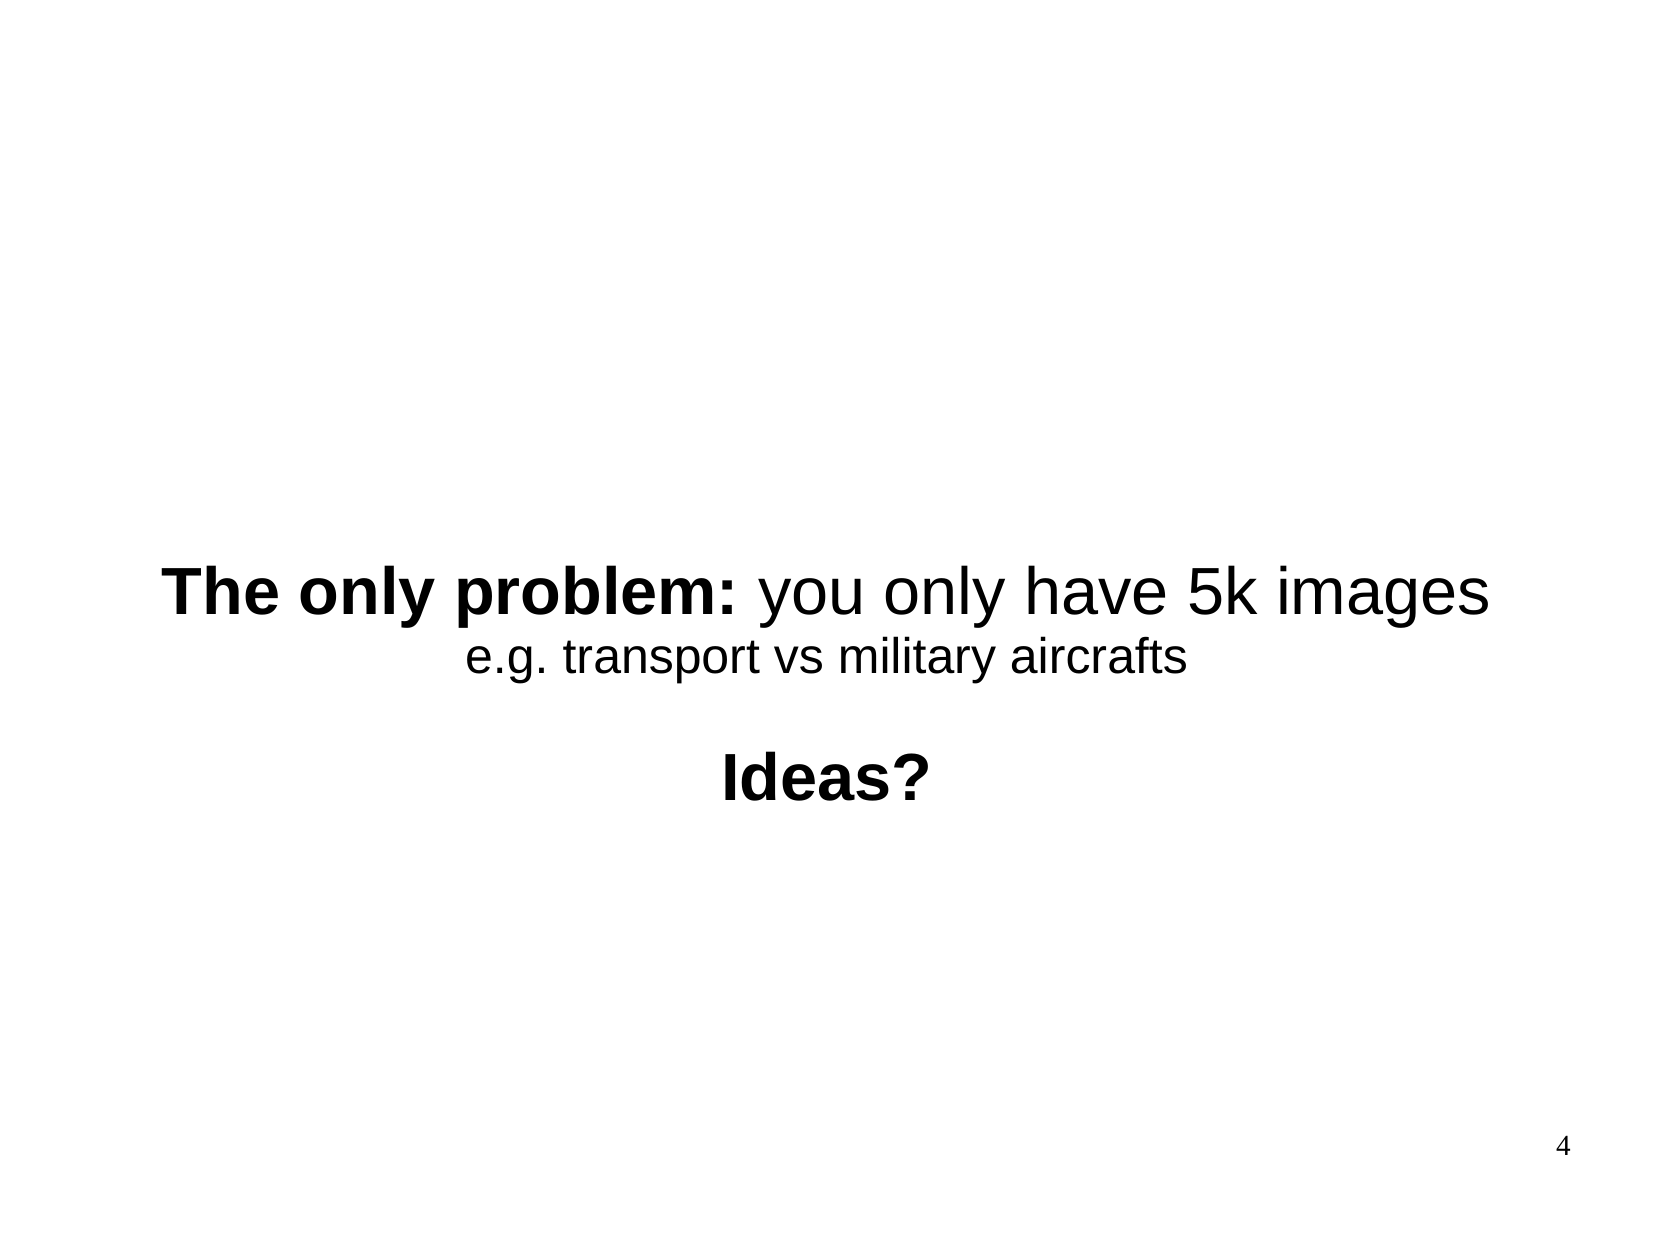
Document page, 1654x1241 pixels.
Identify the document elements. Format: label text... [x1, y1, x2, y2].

title The only problem: you only have 5k images e.g. transport vs military aircrafts Ideas? [82, 553, 1571, 816]
